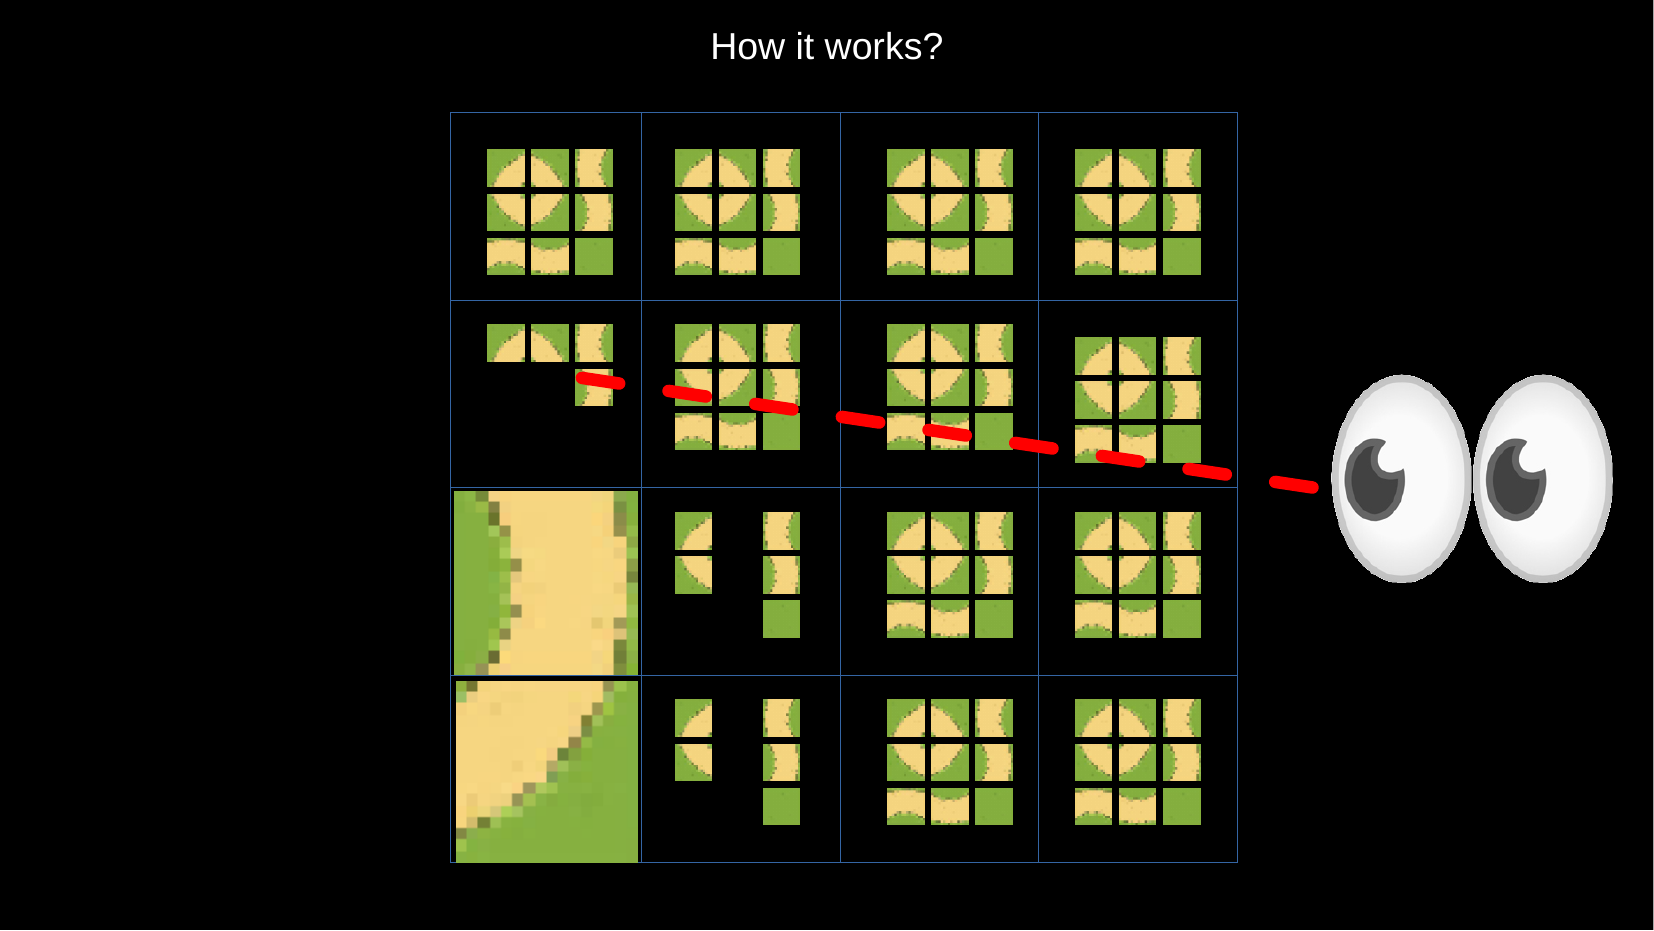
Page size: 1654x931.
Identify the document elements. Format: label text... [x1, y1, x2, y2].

picture [887, 788, 925, 826]
picture [1119, 788, 1156, 826]
picture [1075, 699, 1112, 737]
picture [575, 149, 613, 187]
picture [719, 194, 756, 231]
picture [1075, 194, 1112, 231]
picture [931, 600, 969, 638]
picture [887, 369, 925, 406]
picture [1075, 600, 1112, 638]
picture [675, 324, 712, 362]
picture [1119, 149, 1156, 187]
picture [719, 149, 756, 187]
picture [1163, 238, 1201, 275]
picture [887, 324, 925, 362]
picture [675, 399, 712, 406]
picture [763, 744, 800, 781]
picture [763, 699, 800, 737]
picture [975, 238, 1013, 275]
picture [763, 556, 800, 594]
picture [1075, 337, 1112, 375]
picture [575, 238, 613, 275]
picture [887, 149, 925, 187]
picture [975, 556, 1013, 594]
picture [531, 149, 569, 187]
picture [487, 149, 525, 187]
picture [763, 324, 800, 362]
picture [931, 512, 969, 550]
picture [1163, 149, 1201, 187]
picture [887, 556, 925, 594]
picture [1163, 381, 1201, 419]
picture [763, 149, 800, 187]
picture [931, 324, 969, 362]
picture [763, 194, 800, 231]
picture [931, 369, 969, 406]
picture [1075, 381, 1112, 419]
picture [675, 744, 712, 781]
picture [763, 238, 800, 275]
picture [931, 149, 969, 187]
picture [1119, 744, 1156, 781]
picture [1163, 788, 1201, 826]
picture [931, 238, 969, 275]
picture [763, 369, 800, 406]
picture [675, 413, 712, 451]
picture [1075, 425, 1112, 463]
picture [887, 699, 925, 737]
picture [1163, 600, 1201, 638]
picture [675, 149, 712, 187]
picture [487, 238, 525, 275]
text_box How it works? [0, 18, 1654, 76]
picture [675, 238, 712, 275]
picture [1075, 238, 1112, 275]
picture [1075, 744, 1112, 781]
picture [1119, 512, 1156, 550]
picture [1119, 238, 1156, 275]
picture [975, 194, 1013, 231]
picture [887, 194, 925, 231]
picture [1331, 374, 1613, 583]
picture [975, 369, 1013, 406]
picture [575, 194, 613, 231]
picture [1119, 600, 1156, 638]
picture [1163, 699, 1201, 737]
picture [1075, 556, 1112, 594]
picture [675, 699, 712, 737]
picture [575, 369, 613, 376]
picture [931, 699, 969, 737]
picture [887, 512, 925, 550]
picture [931, 413, 969, 429]
picture [1119, 381, 1156, 419]
picture [887, 600, 925, 638]
picture [763, 788, 800, 826]
picture [931, 194, 969, 231]
picture [487, 194, 525, 231]
picture [887, 413, 925, 451]
picture [1163, 744, 1201, 781]
picture [931, 788, 969, 826]
picture [719, 324, 756, 362]
picture [456, 681, 638, 863]
picture [975, 324, 1013, 362]
picture [763, 512, 800, 550]
picture [1119, 425, 1156, 463]
picture [531, 194, 569, 231]
picture [1163, 556, 1201, 594]
picture [975, 149, 1013, 187]
picture [763, 600, 800, 638]
picture [531, 238, 569, 275]
picture [675, 556, 712, 594]
picture [975, 744, 1013, 781]
picture [975, 788, 1013, 826]
picture [1163, 425, 1201, 463]
picture [975, 600, 1013, 638]
picture [675, 194, 712, 231]
picture [975, 699, 1013, 737]
picture [1119, 699, 1156, 737]
picture [1163, 194, 1201, 231]
picture [763, 413, 800, 451]
picture [675, 512, 712, 550]
picture [1075, 788, 1112, 826]
picture [719, 238, 756, 275]
picture [1119, 337, 1156, 375]
picture [575, 380, 613, 406]
picture [454, 491, 638, 676]
picture [1163, 337, 1201, 375]
picture [575, 324, 613, 362]
picture [531, 324, 569, 362]
picture [1075, 512, 1112, 550]
picture [1075, 149, 1112, 187]
picture [887, 238, 925, 275]
picture [975, 413, 1013, 451]
picture [1119, 194, 1156, 231]
picture [931, 437, 969, 451]
picture [719, 369, 756, 406]
picture [675, 369, 712, 393]
picture [887, 744, 925, 781]
picture [1119, 556, 1156, 594]
picture [1163, 512, 1201, 550]
picture [931, 556, 969, 594]
picture [931, 744, 969, 781]
picture [487, 324, 525, 362]
picture [719, 413, 756, 451]
picture [975, 512, 1013, 550]
